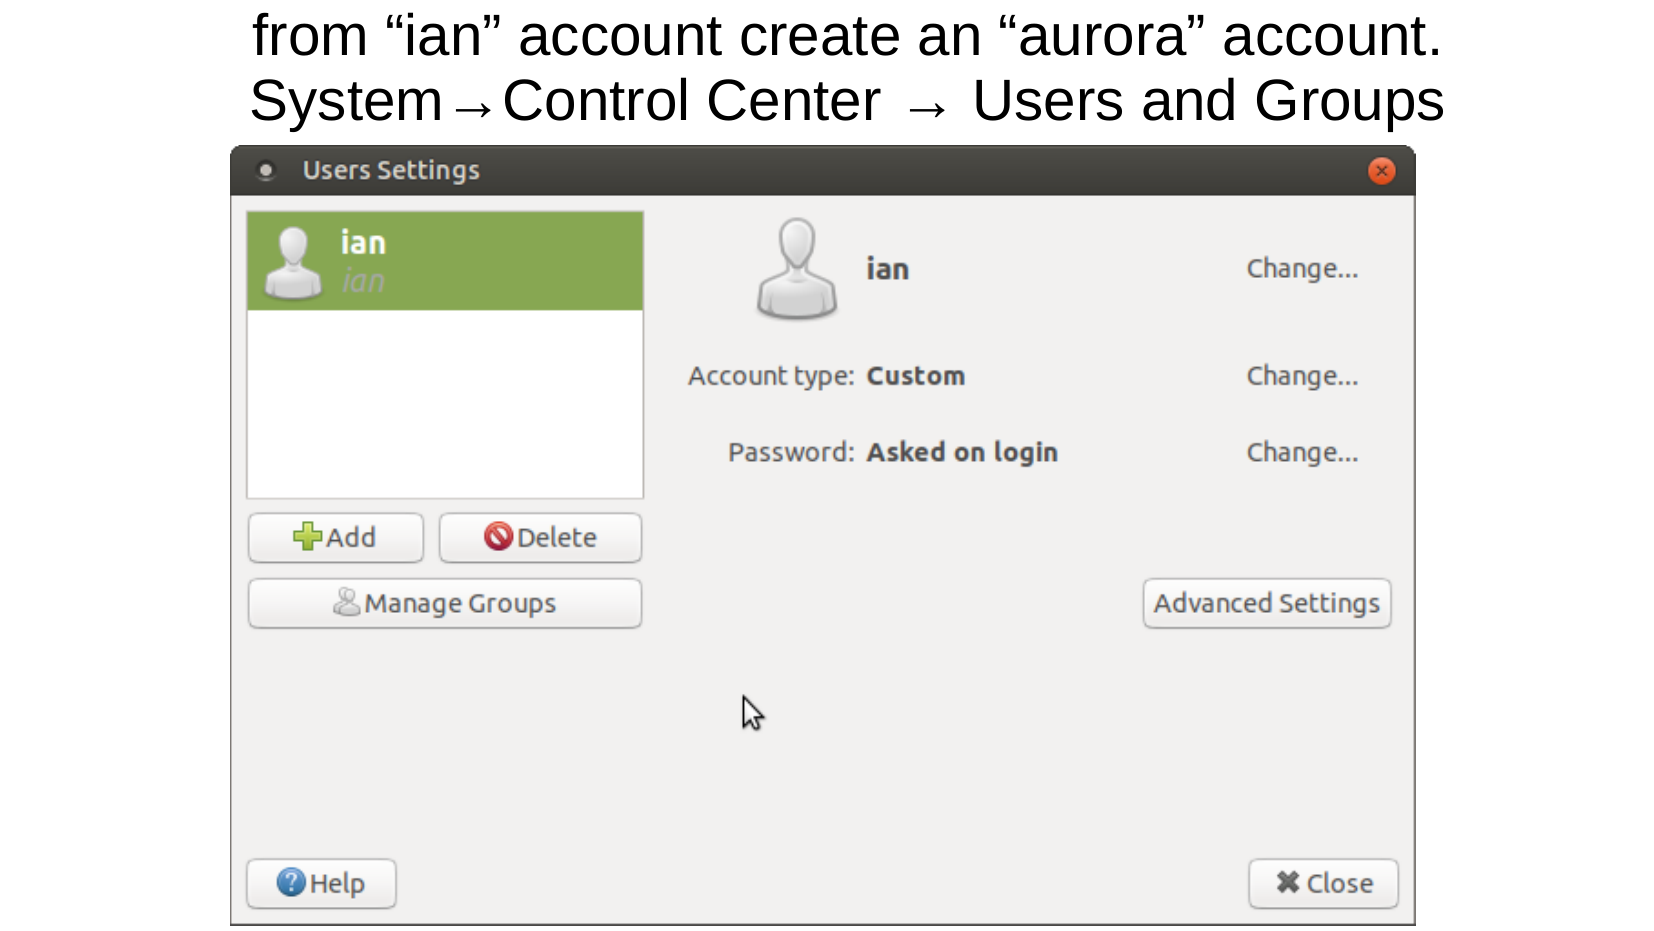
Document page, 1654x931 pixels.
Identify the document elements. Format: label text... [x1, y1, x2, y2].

picture [230, 145, 1416, 926]
title from “ian” account create an “aurora” account. System→Control Center → Users and Groups [35, 2, 1626, 133]
